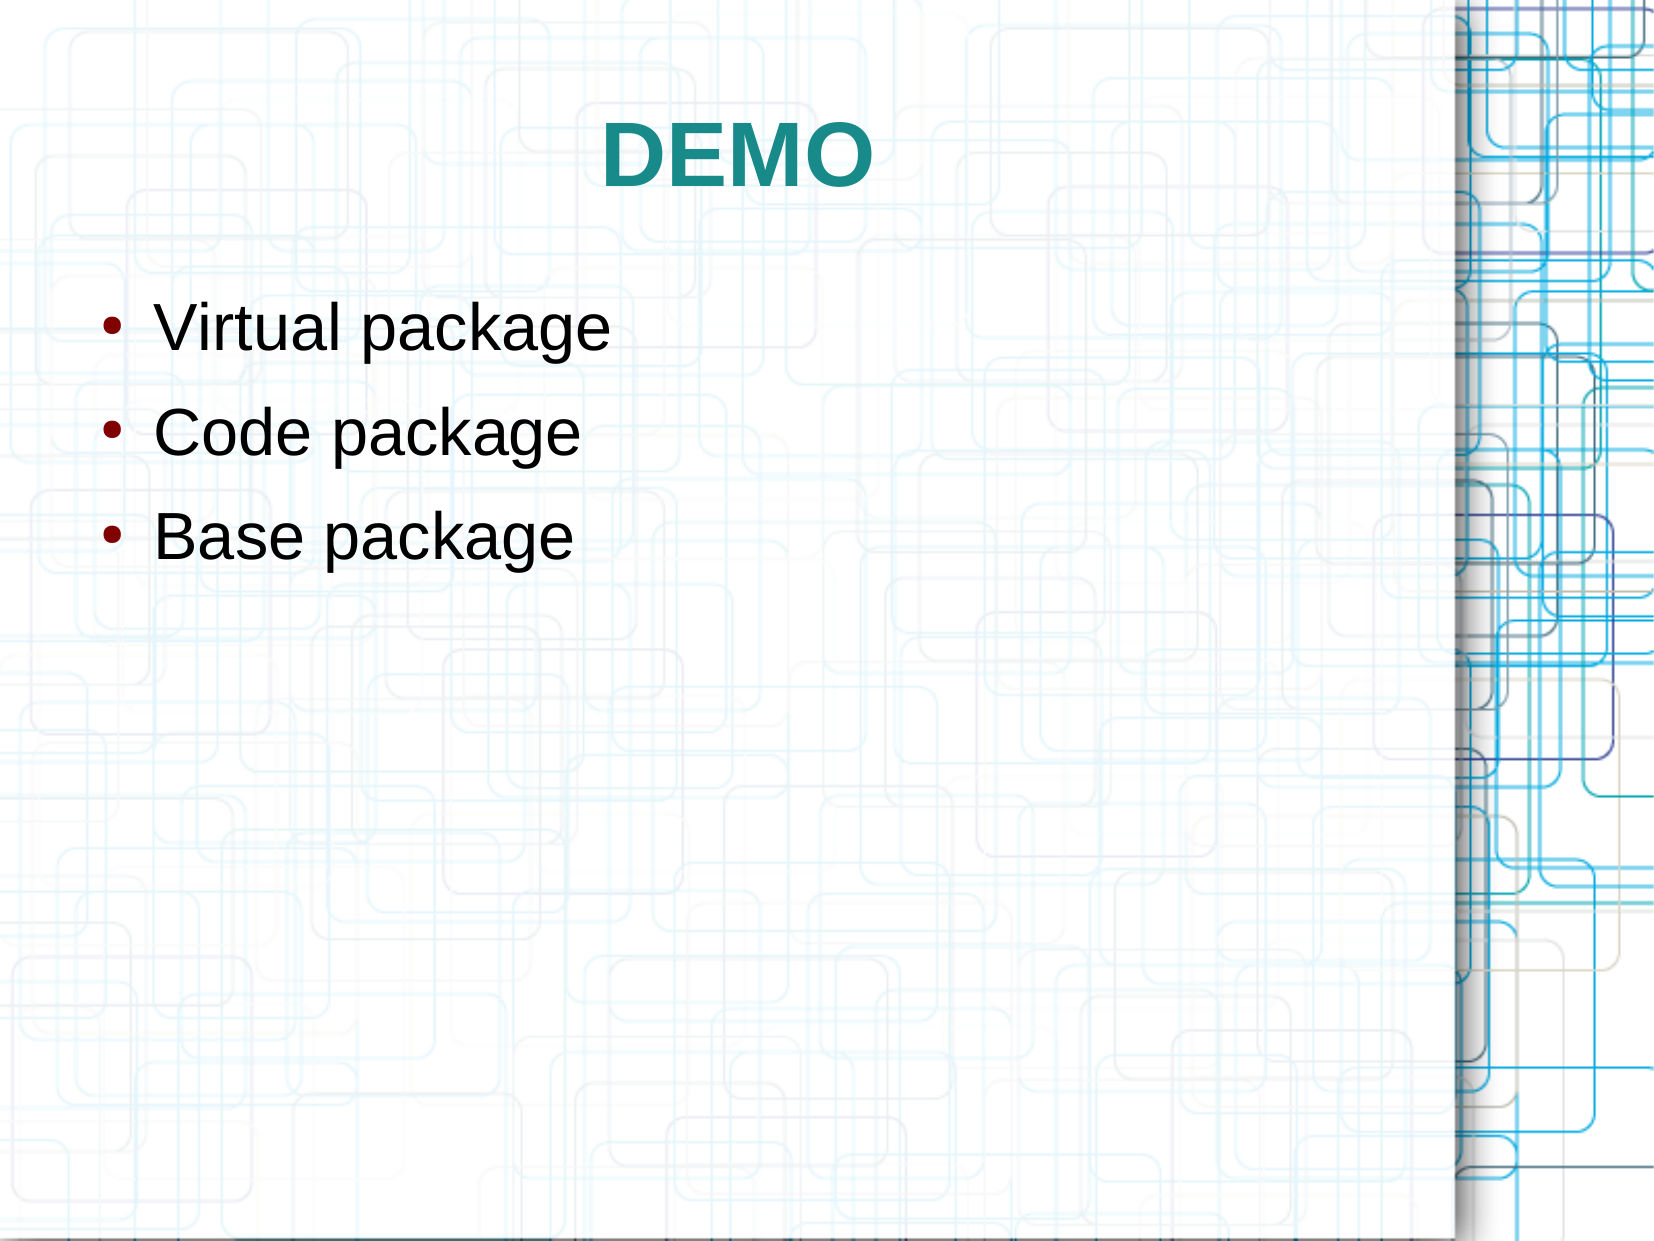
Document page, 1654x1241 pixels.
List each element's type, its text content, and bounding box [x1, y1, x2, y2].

picture [0, 0, 1654, 1241]
title DEMO [59, 59, 1418, 252]
list Virtual package Code package Base package [82, 290, 1571, 1094]
